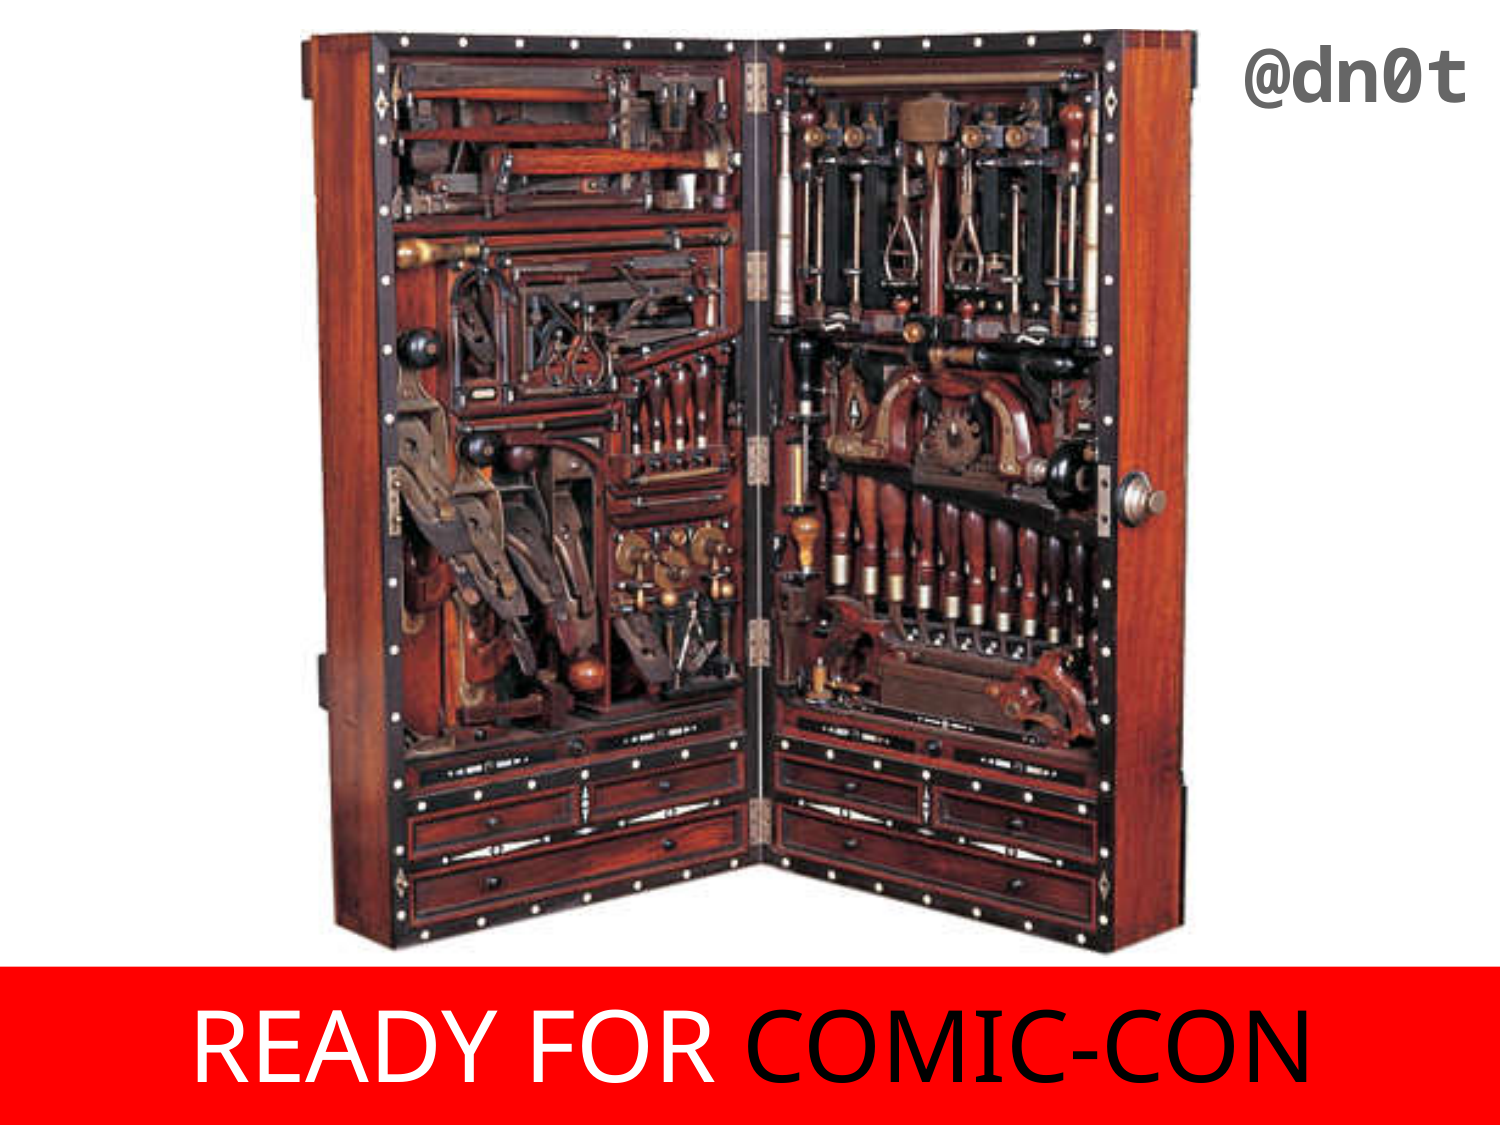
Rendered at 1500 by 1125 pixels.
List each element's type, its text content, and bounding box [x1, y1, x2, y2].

picture [300, 29, 1201, 959]
list READY FOR COMIC-CON [28, 974, 1478, 1111]
